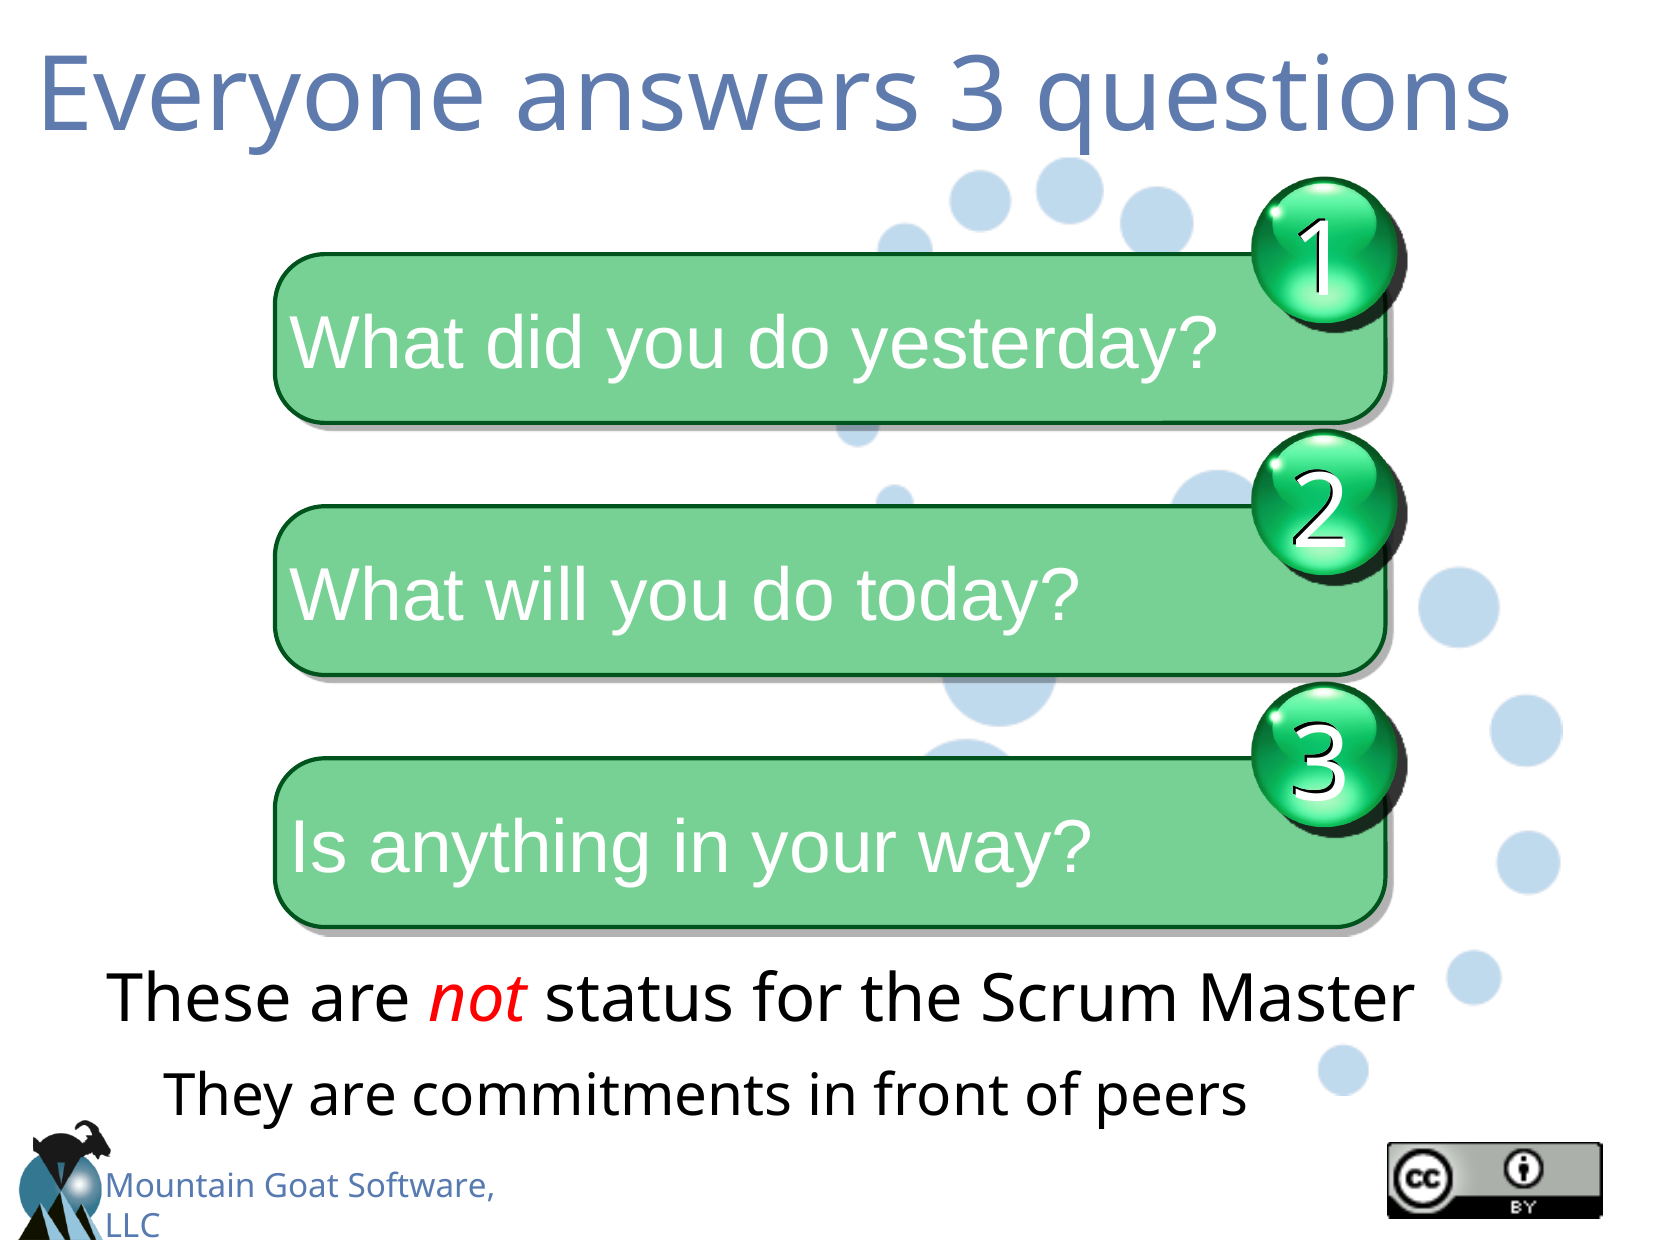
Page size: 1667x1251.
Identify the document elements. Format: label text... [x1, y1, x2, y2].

list These are not status for the Scrum Master They are commitments in front of peers [59, 964, 1612, 1152]
text_box 3 [1277, 687, 1366, 825]
picture [18, 1120, 111, 1240]
picture [835, 172, 1563, 964]
text_box 1 [1277, 183, 1366, 321]
title Everyone answers 3 questions [29, 2, 1667, 178]
text_box What will you do today? [274, 506, 1386, 676]
text_box Is anything in your way? [274, 758, 1386, 928]
text_box 2 [1277, 435, 1366, 573]
picture [1387, 1152, 1603, 1219]
text_box What did you do yesterday? [274, 254, 1386, 423]
